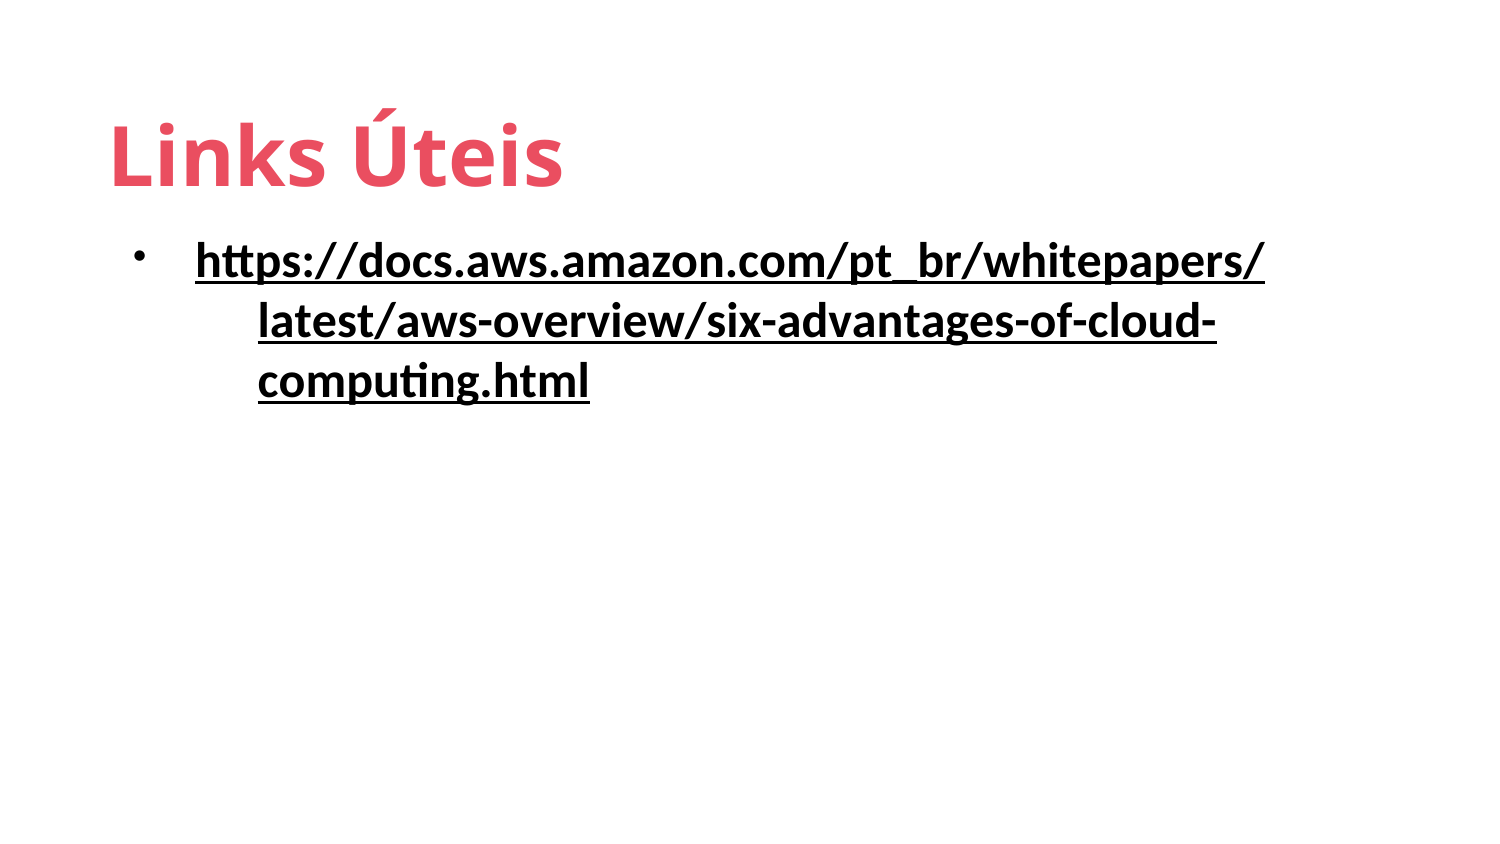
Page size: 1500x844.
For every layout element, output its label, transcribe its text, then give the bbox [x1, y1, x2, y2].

text_box https://docs.aws.amazon.com/pt_br/whitepapers/latest/aws-overview/six-advantages-of-cloud-computing.html [92, 213, 1408, 780]
text_box Links Úteis [92, 73, 1408, 213]
